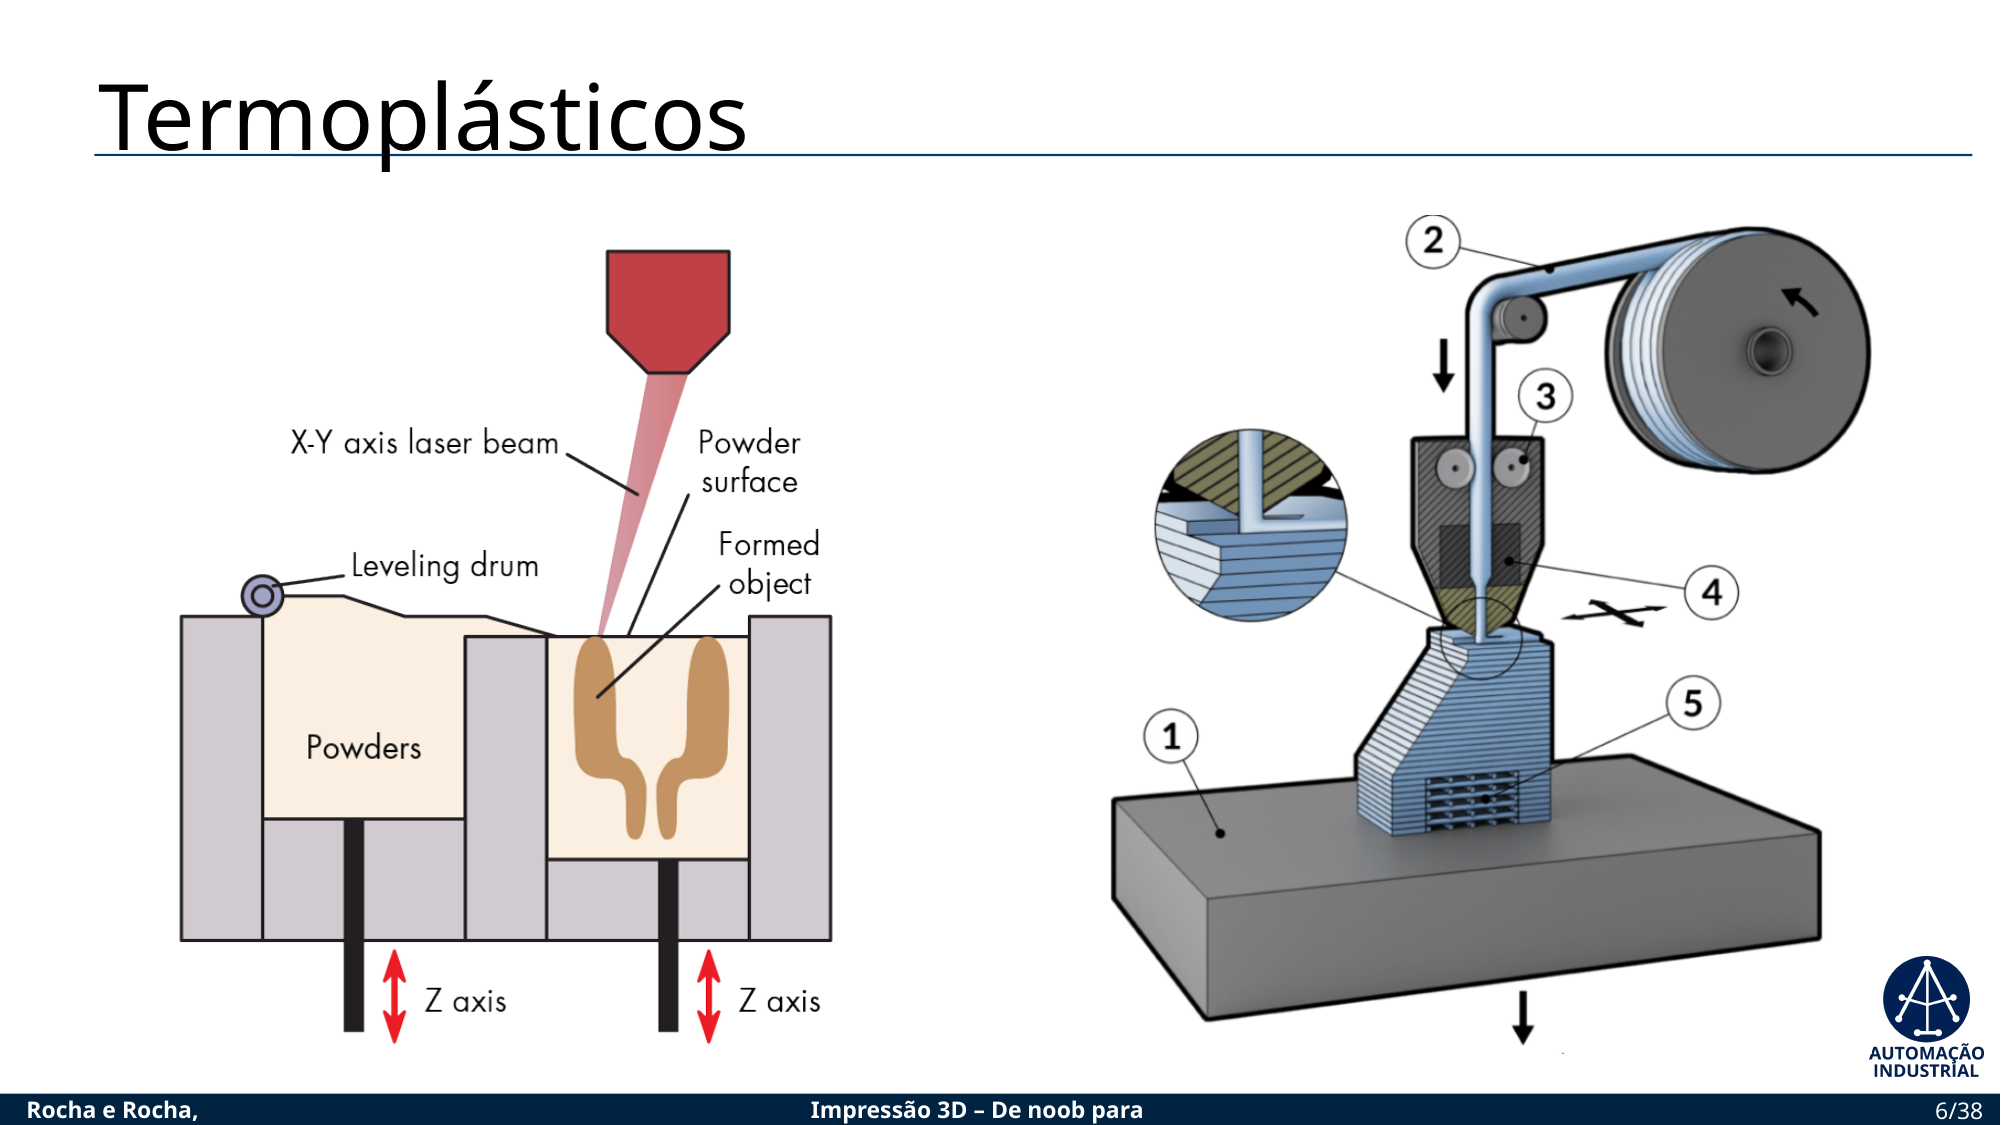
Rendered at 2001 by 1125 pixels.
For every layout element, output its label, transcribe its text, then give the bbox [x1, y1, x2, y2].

picture [177, 247, 834, 1044]
text_box Termoplásticos [84, 12, 1809, 230]
picture [1110, 215, 1984, 1077]
